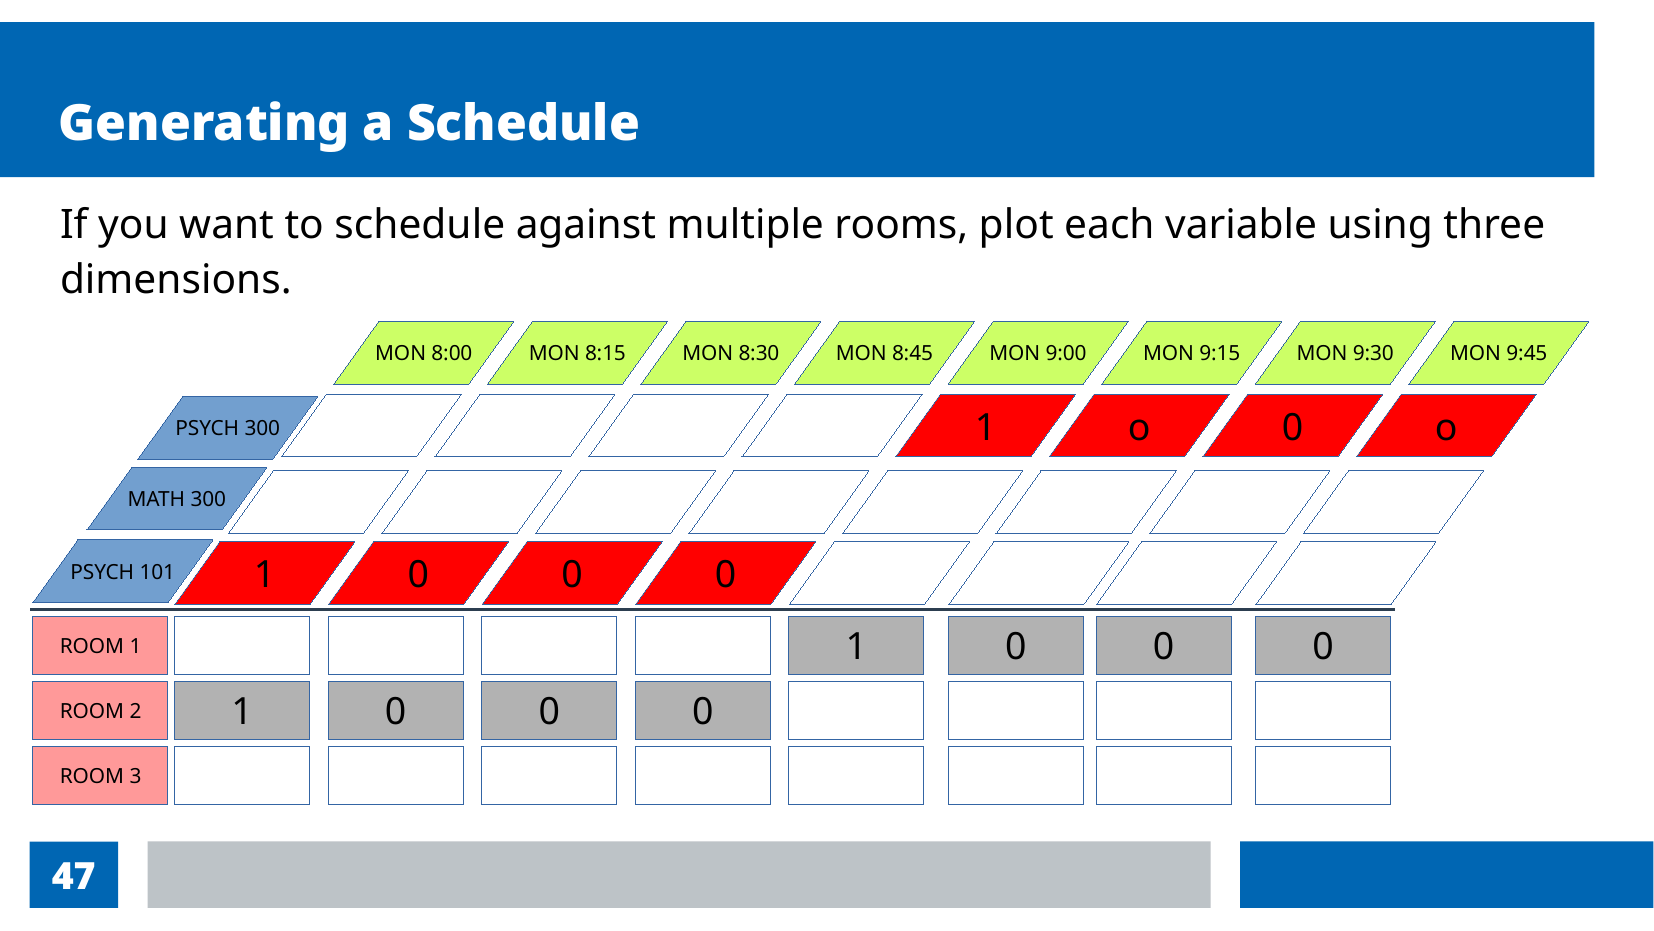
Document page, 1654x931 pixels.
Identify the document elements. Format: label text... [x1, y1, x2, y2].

text_box 0 [482, 541, 663, 605]
list If you want to schedule against multiple rooms, plot each variable using three dimensions. [60, 195, 1566, 327]
text_box 0 [635, 681, 771, 740]
text_box MON 8:45 [794, 321, 975, 385]
text_box MON 8:30 [640, 321, 821, 385]
text_box o [1049, 394, 1230, 457]
text_box 1 [174, 541, 355, 605]
text_box MON 9:15 [1101, 321, 1282, 385]
text_box MON 9:45 [1408, 321, 1589, 385]
text_box PSYCH 300 [137, 396, 318, 460]
text_box 0 [1096, 616, 1232, 675]
text_box 0 [1202, 394, 1383, 457]
text_box 1 [788, 616, 924, 675]
text_box ROOM 1 [32, 616, 168, 675]
text_box o [1356, 394, 1537, 457]
title Generating a Schedule [59, 44, 1595, 156]
text_box ROOM 3 [32, 746, 168, 805]
text_box MATH 300 [86, 467, 267, 530]
text_box 0 [948, 616, 1084, 675]
text_box 0 [328, 681, 464, 740]
text_box 0 [635, 541, 816, 605]
text_box 0 [328, 541, 509, 605]
text_box PSYCH 101 [32, 539, 213, 603]
text_box 0 [481, 681, 617, 740]
text_box MON 9:00 [948, 321, 1129, 385]
text_box ROOM 2 [32, 681, 168, 740]
text_box 0 [1255, 616, 1391, 675]
text_box 1 [895, 394, 1076, 457]
text_box MON 9:30 [1255, 321, 1436, 385]
text_box MON 8:00 [333, 321, 514, 385]
text_box MON 8:15 [487, 321, 668, 385]
text_box 1 [174, 681, 310, 740]
